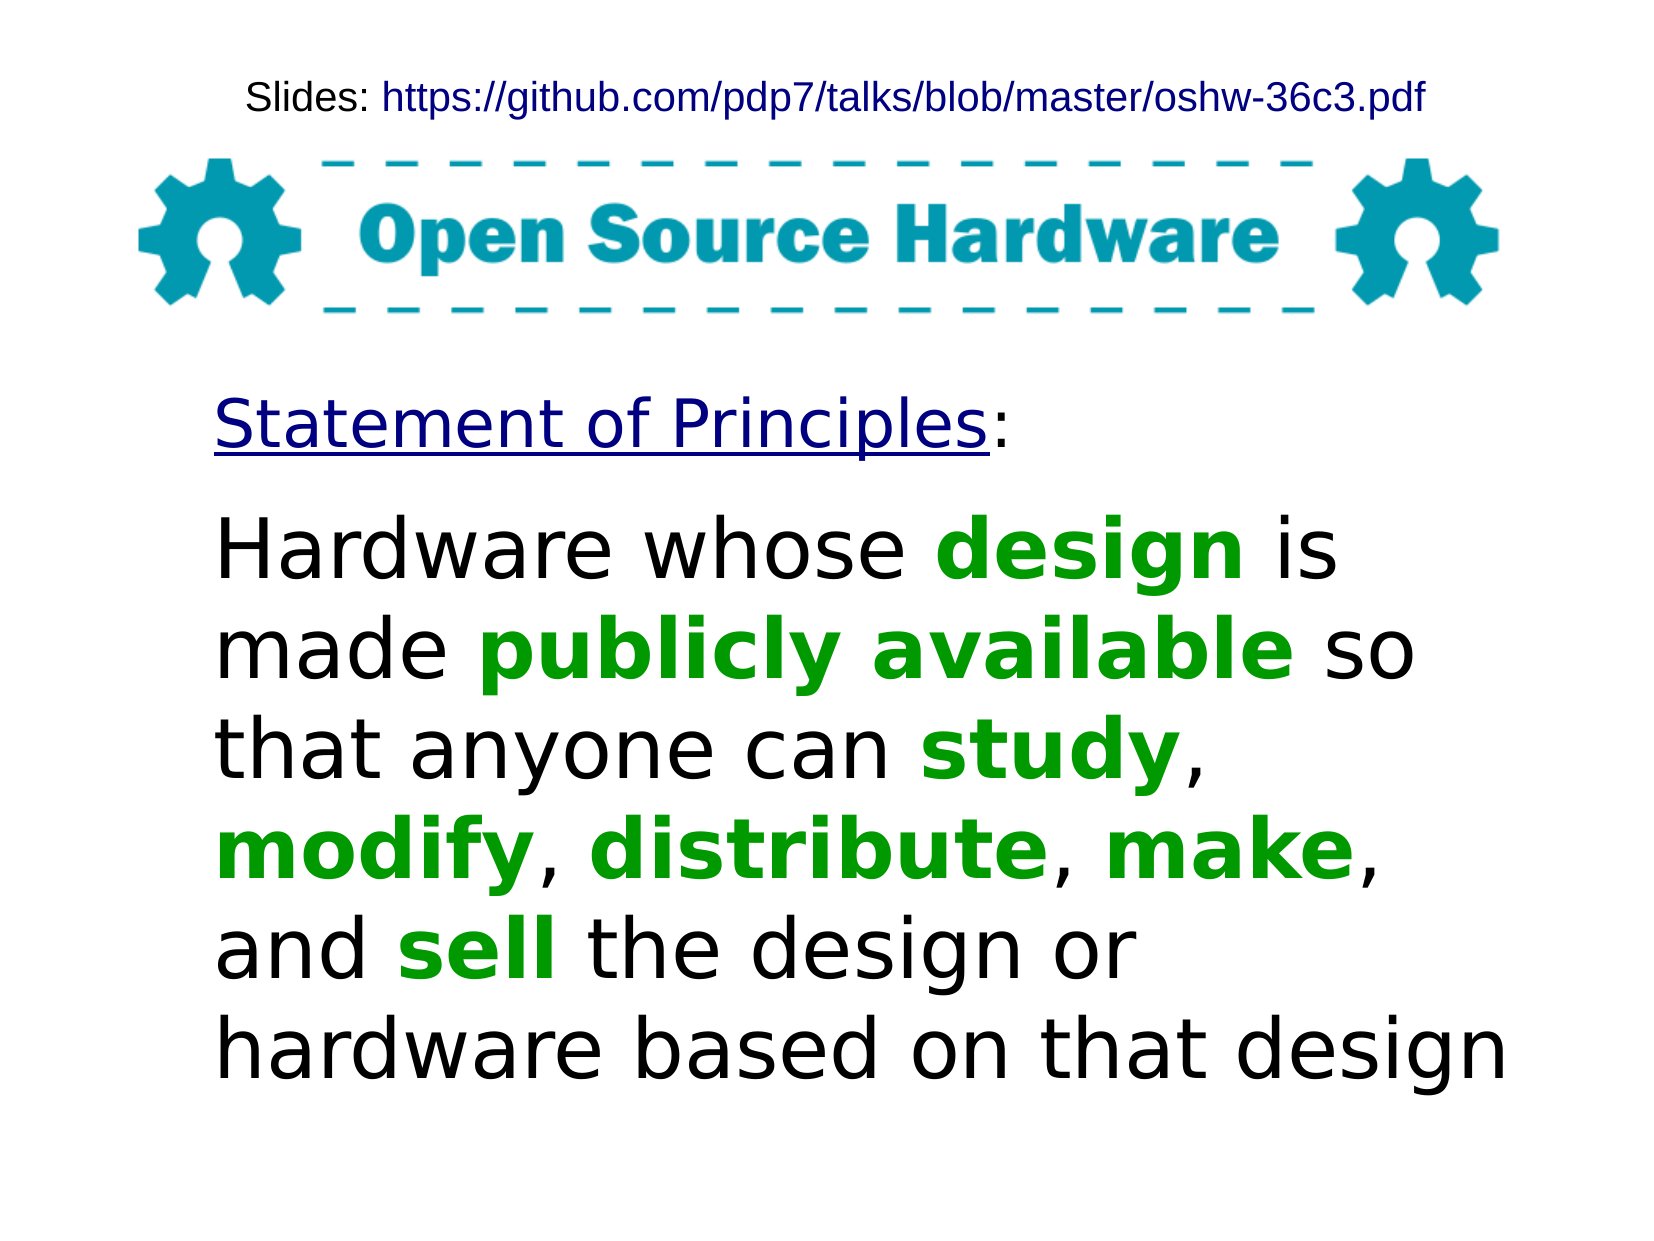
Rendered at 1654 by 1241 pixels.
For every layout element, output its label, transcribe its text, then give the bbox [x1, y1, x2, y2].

picture [120, 217, 1537, 347]
text_box Statement of Principles: Hardware whose design is made publicly available so that anyone can study, modify, distribute, make, and sell the design or hardware based on that design [213, 300, 1549, 1241]
text_box Slides: https://github.com/pdp7/talks/blob/master/oshw-36c3.pdf [10, 66, 1654, 217]
